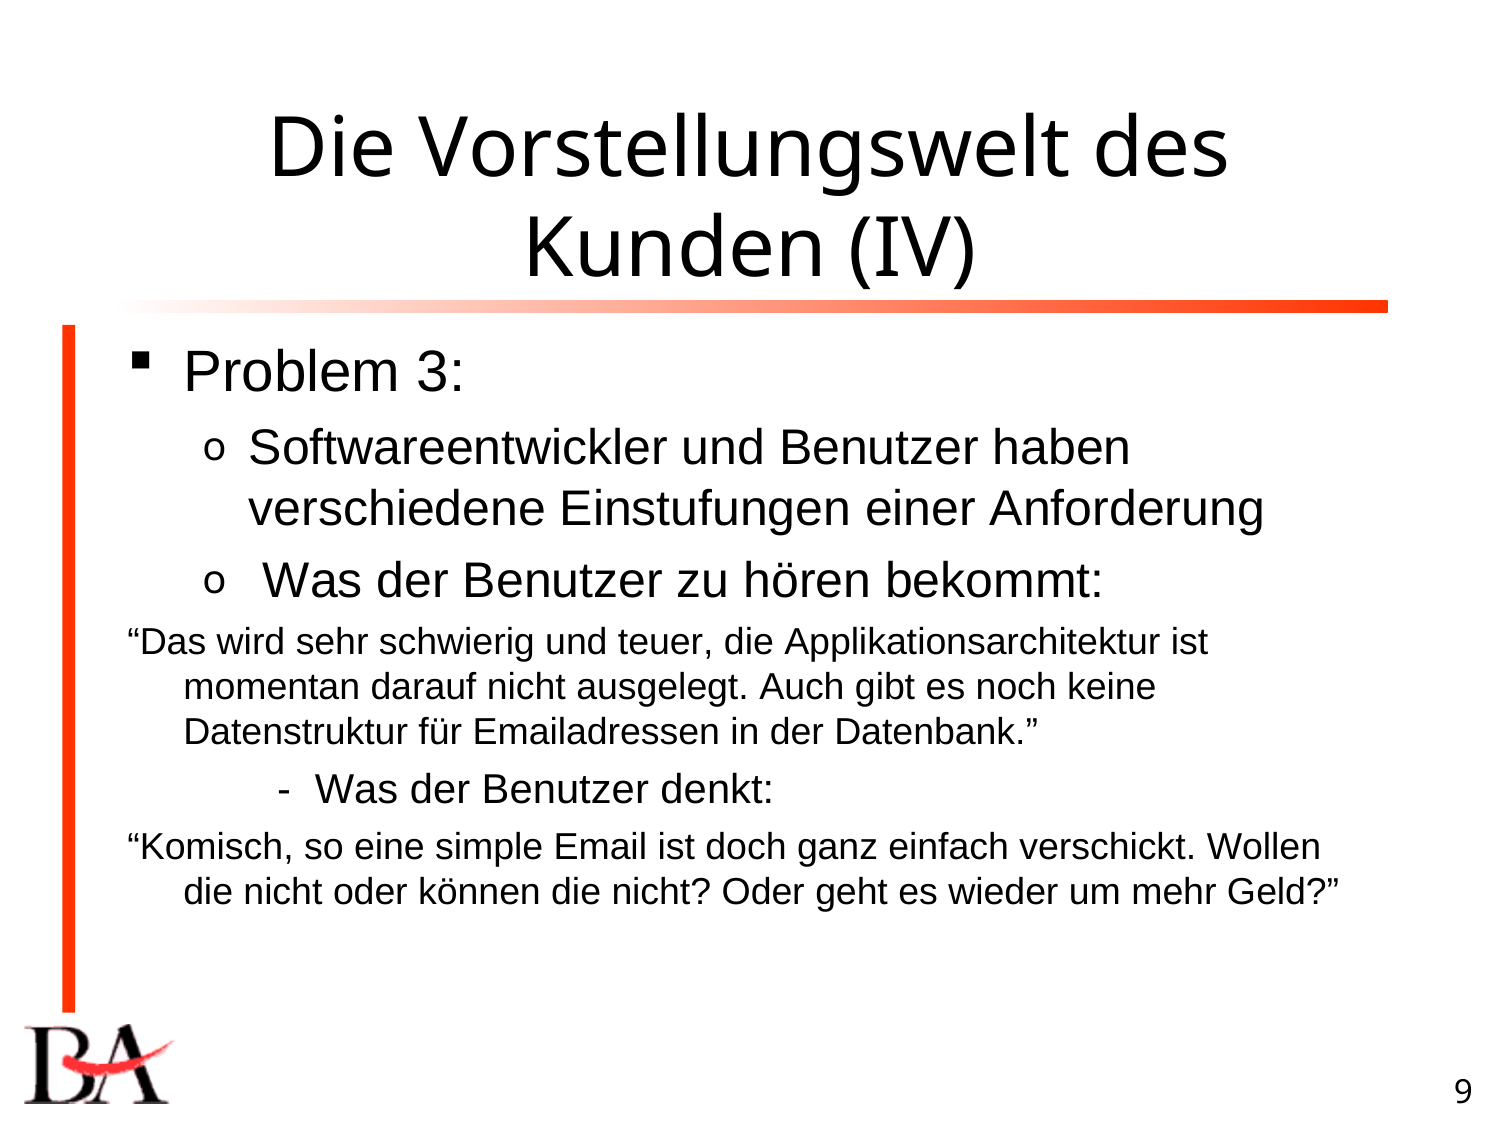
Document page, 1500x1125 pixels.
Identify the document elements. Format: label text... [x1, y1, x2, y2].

title Die Vorstellungswelt des Kunden (IV) [112, 85, 1388, 302]
list Problem 3: Softwareentwickler und Benutzer haben verschiedene Einstufungen einer Anforderung Was der Benutzer zu hören bekommt: “Das wird sehr schwierig und teuer, die Applikationsarchitektur ist momentan darauf nicht ausgelegt. Auch gibt es noch keine Datenstruktur für Emailadressen in der Datenbank.” Was der Benutzer denkt: “Komisch, so eine simple Email ist doch ganz einfach verschickt. Wollen die nicht oder können die nicht? Oder geht es wieder um mehr Geld?” [112, 324, 1388, 1051]
picture [24, 1024, 175, 1104]
